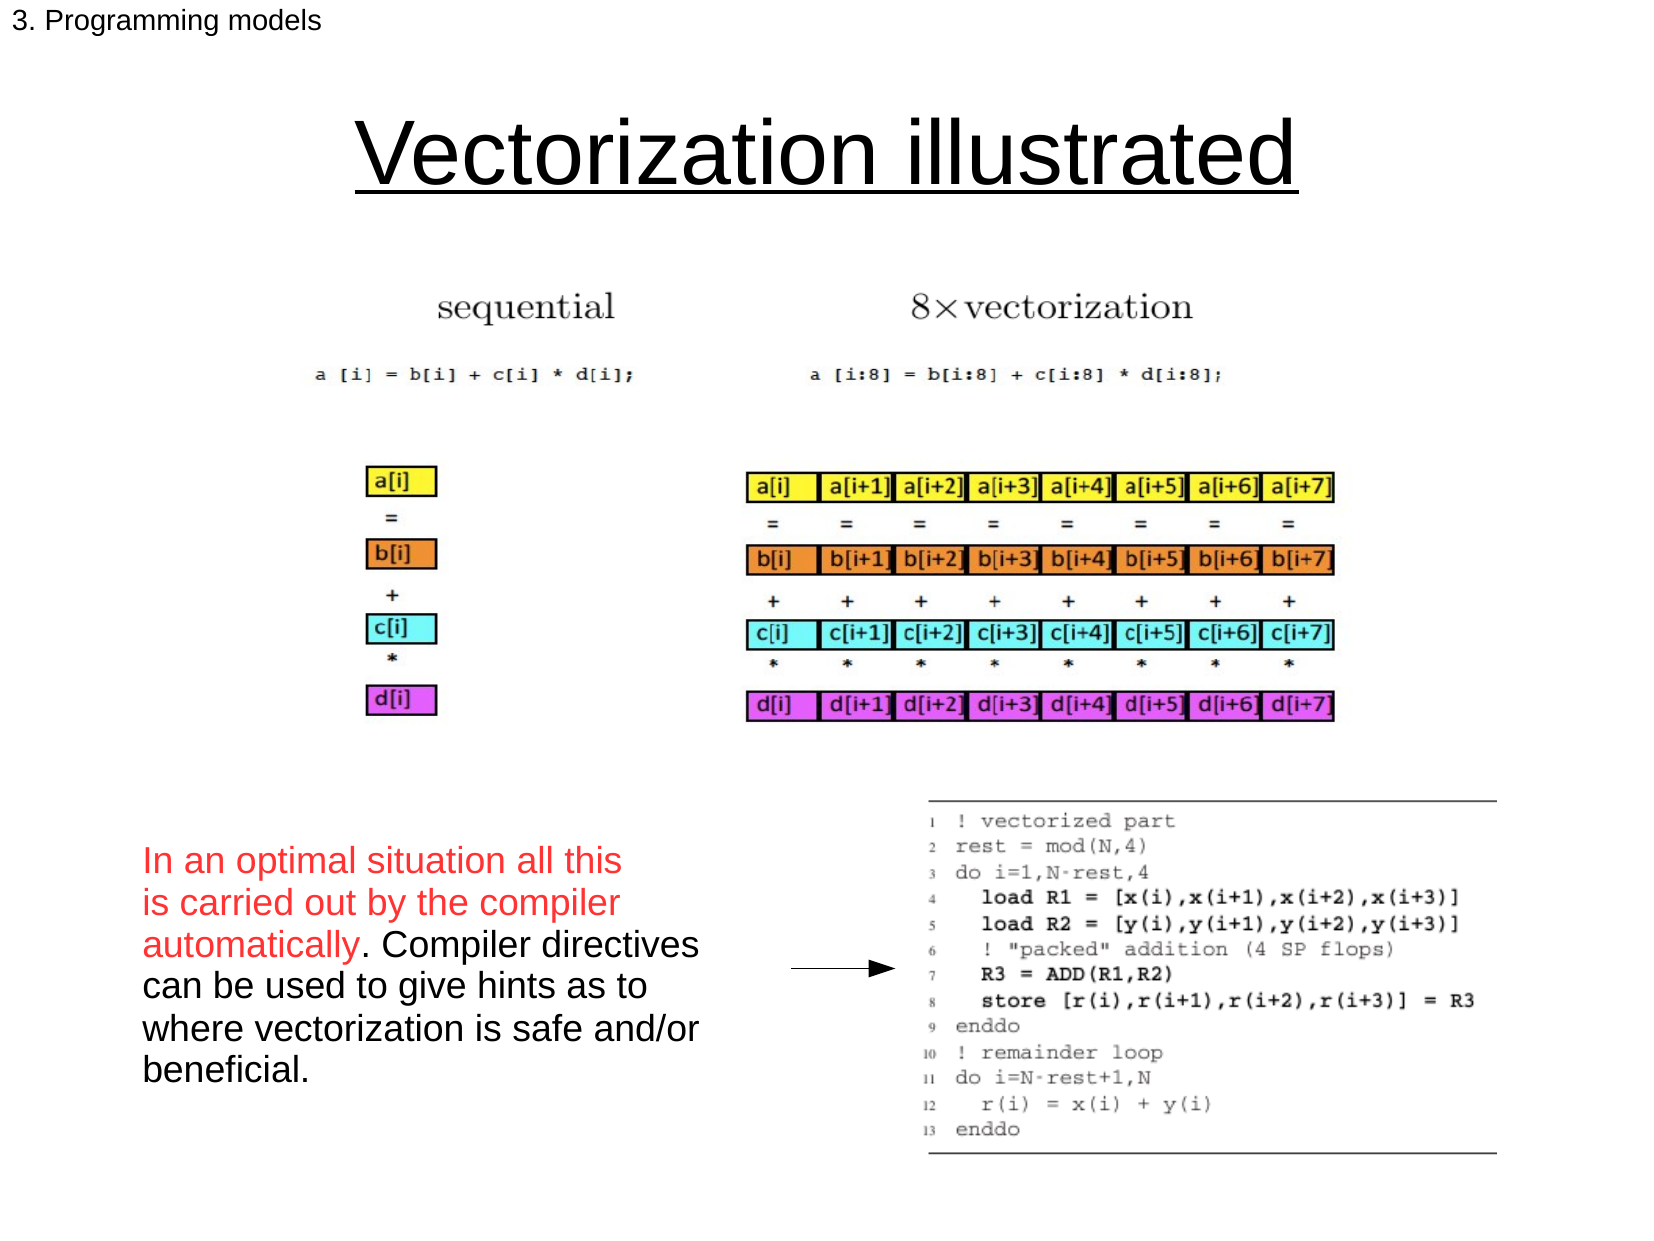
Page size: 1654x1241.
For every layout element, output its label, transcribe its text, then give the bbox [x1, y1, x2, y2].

picture [921, 785, 1497, 1170]
text_box In an optimal situation all this is carried out by the compiler automatically. Compiler directives can be used to give hints as to where vectorization is safe and/or beneficial. [127, 831, 756, 1099]
text_box 3. Programming models [11, 2, 815, 38]
title Vectorization illustrated [82, 49, 1571, 257]
picture [259, 259, 1389, 768]
